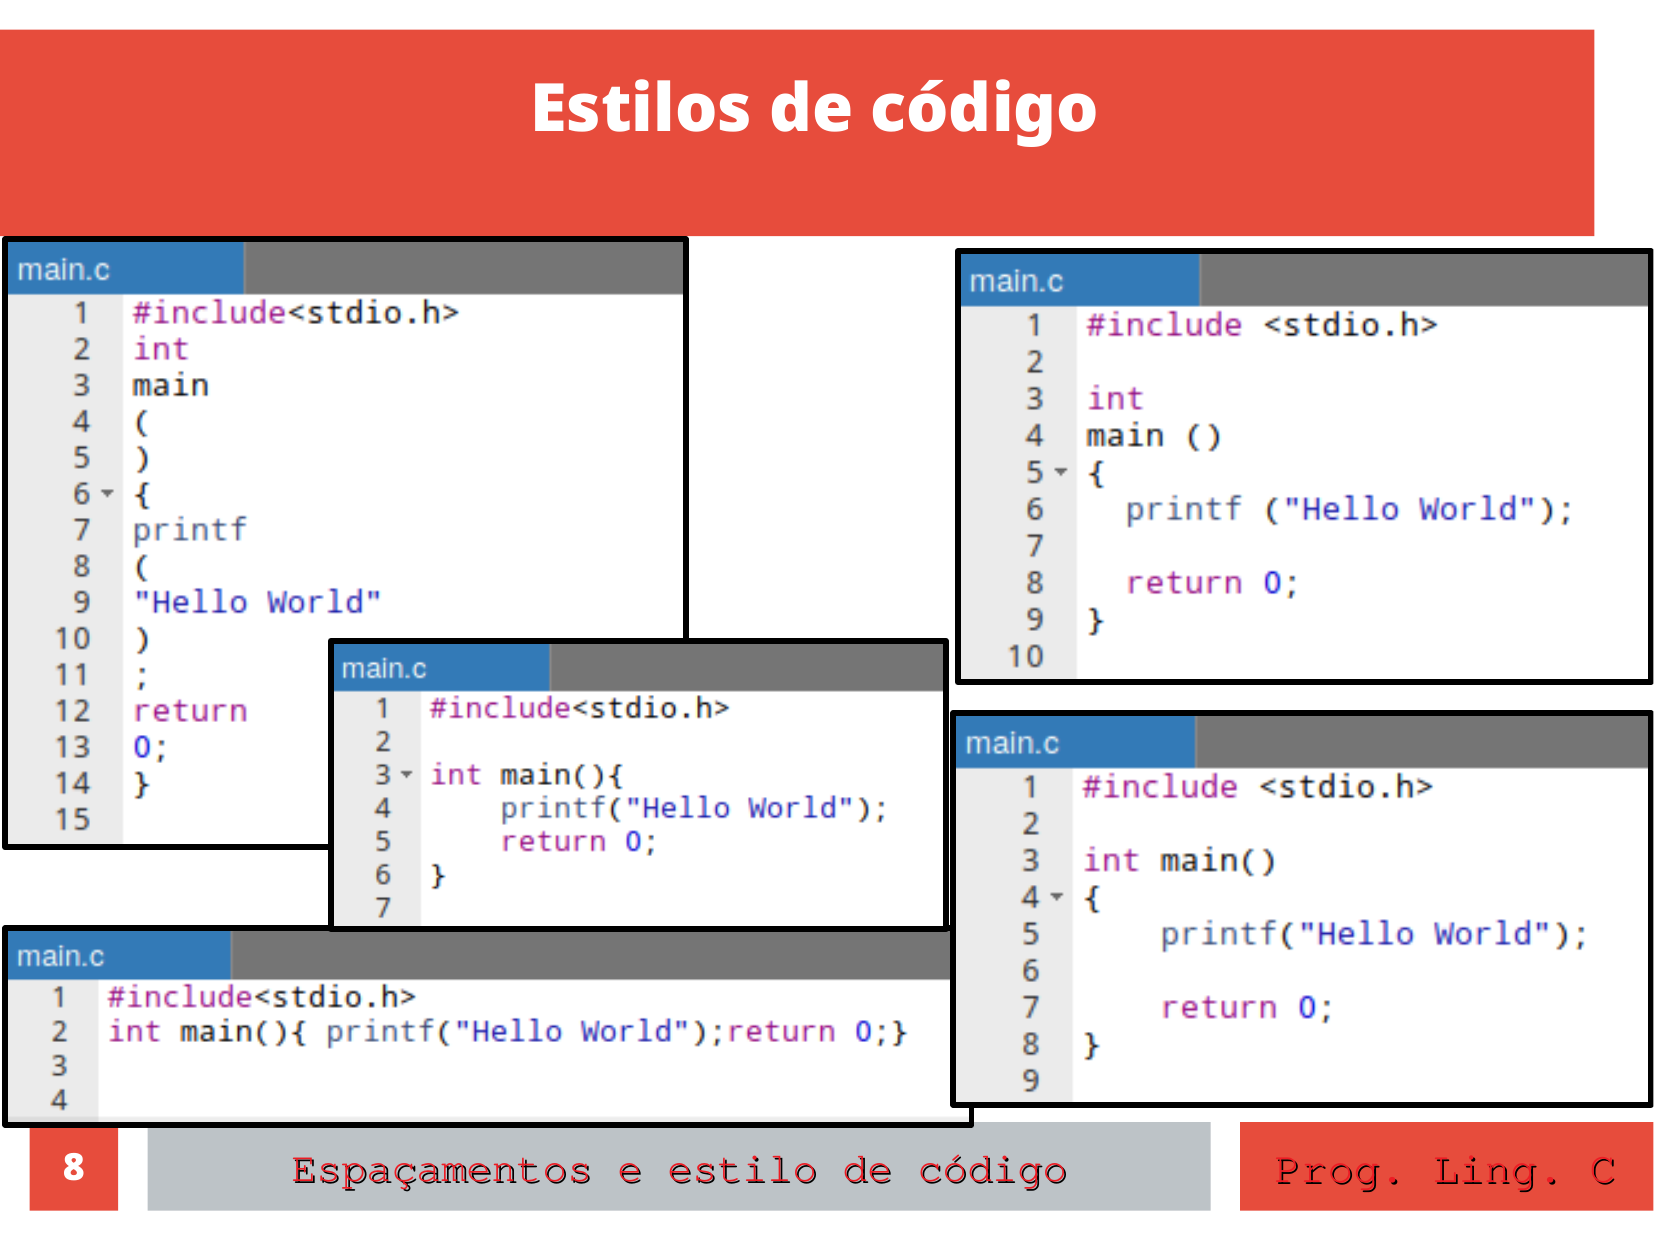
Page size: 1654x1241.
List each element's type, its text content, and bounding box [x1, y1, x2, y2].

picture [8, 242, 683, 845]
text_box Prog. Ling. C [1233, 1133, 1654, 1202]
picture [960, 253, 1648, 680]
text_box Espaçamentos e estilo de código [197, 1133, 1162, 1199]
picture [956, 715, 1648, 1102]
picture [333, 643, 944, 927]
picture [8, 930, 969, 1123]
title Estilos de código [283, 60, 1347, 237]
